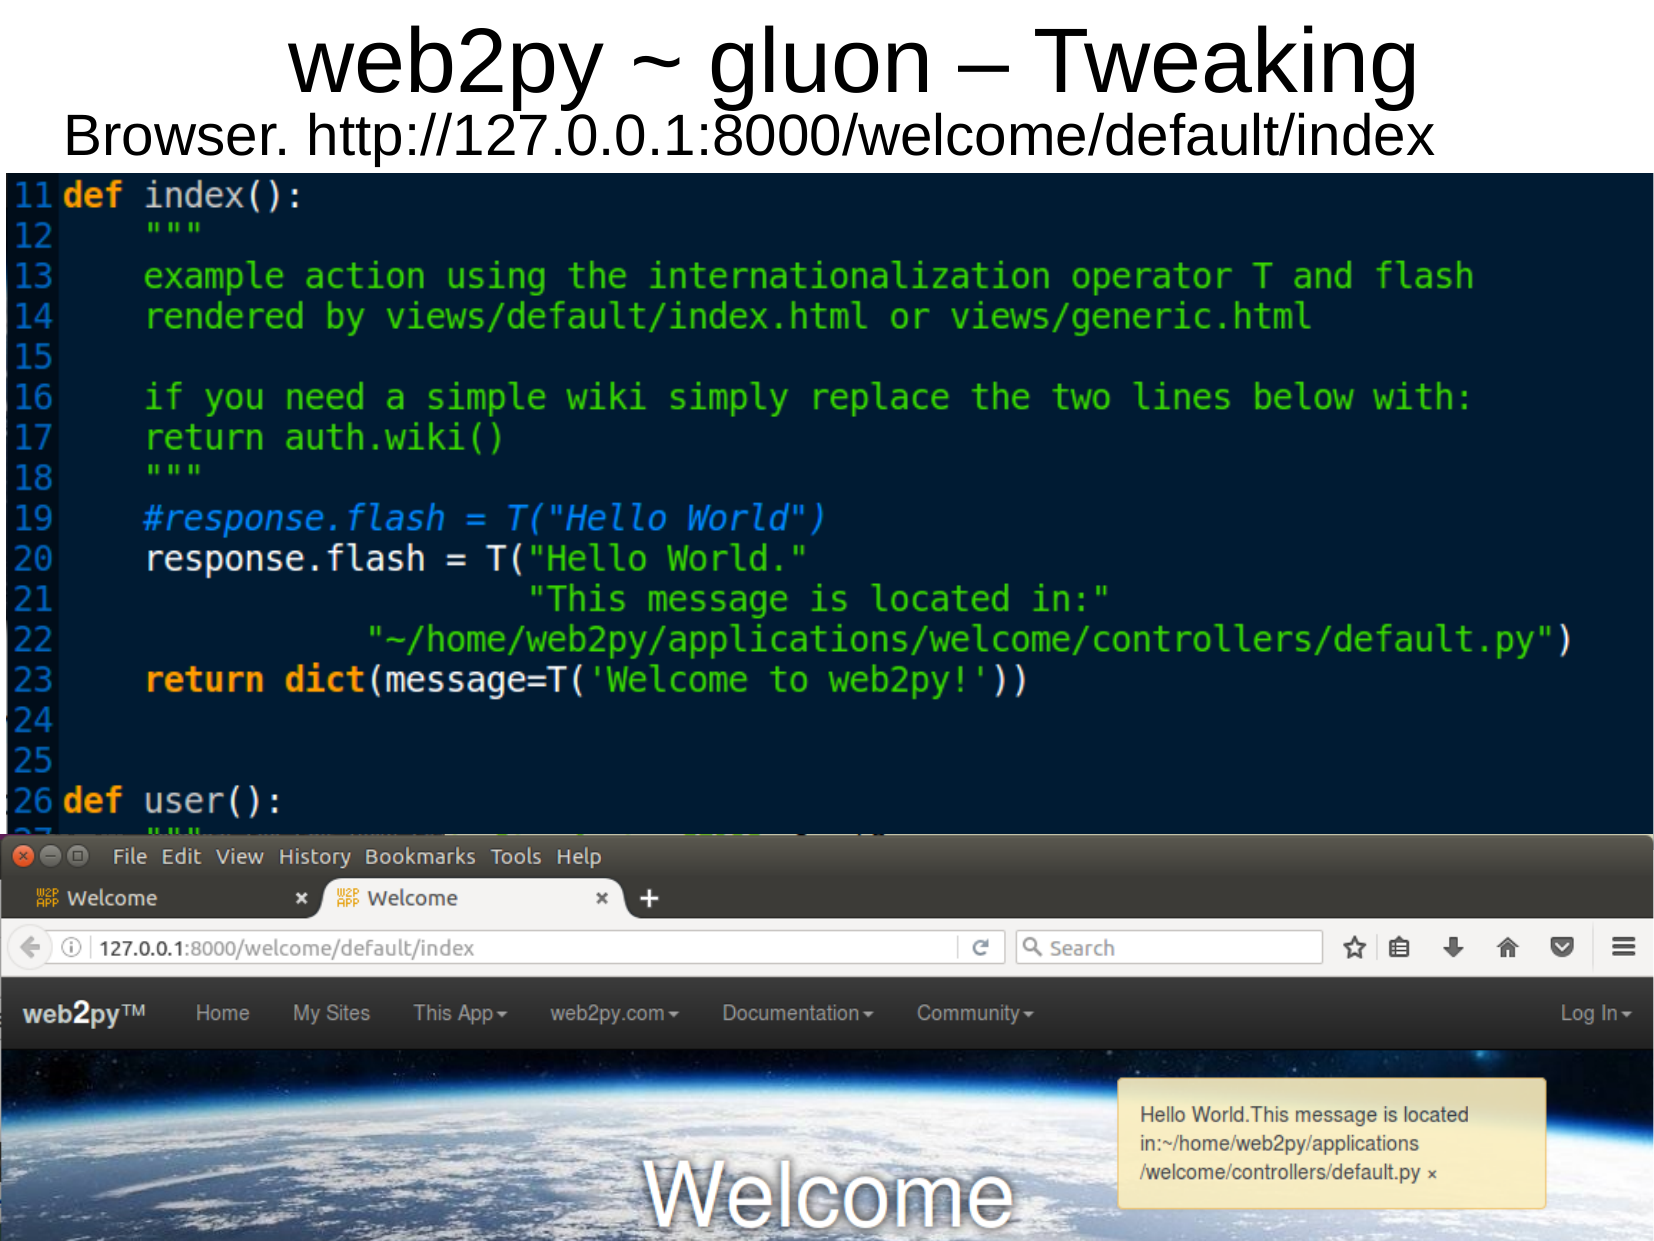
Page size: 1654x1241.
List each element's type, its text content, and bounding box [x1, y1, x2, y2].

title web2py ~ gluon – Tweaking [111, 9, 1600, 102]
title Browser. http://127.0.0.1:8000/welcome/default/index [63, 102, 1627, 168]
picture [0, 173, 1654, 1241]
